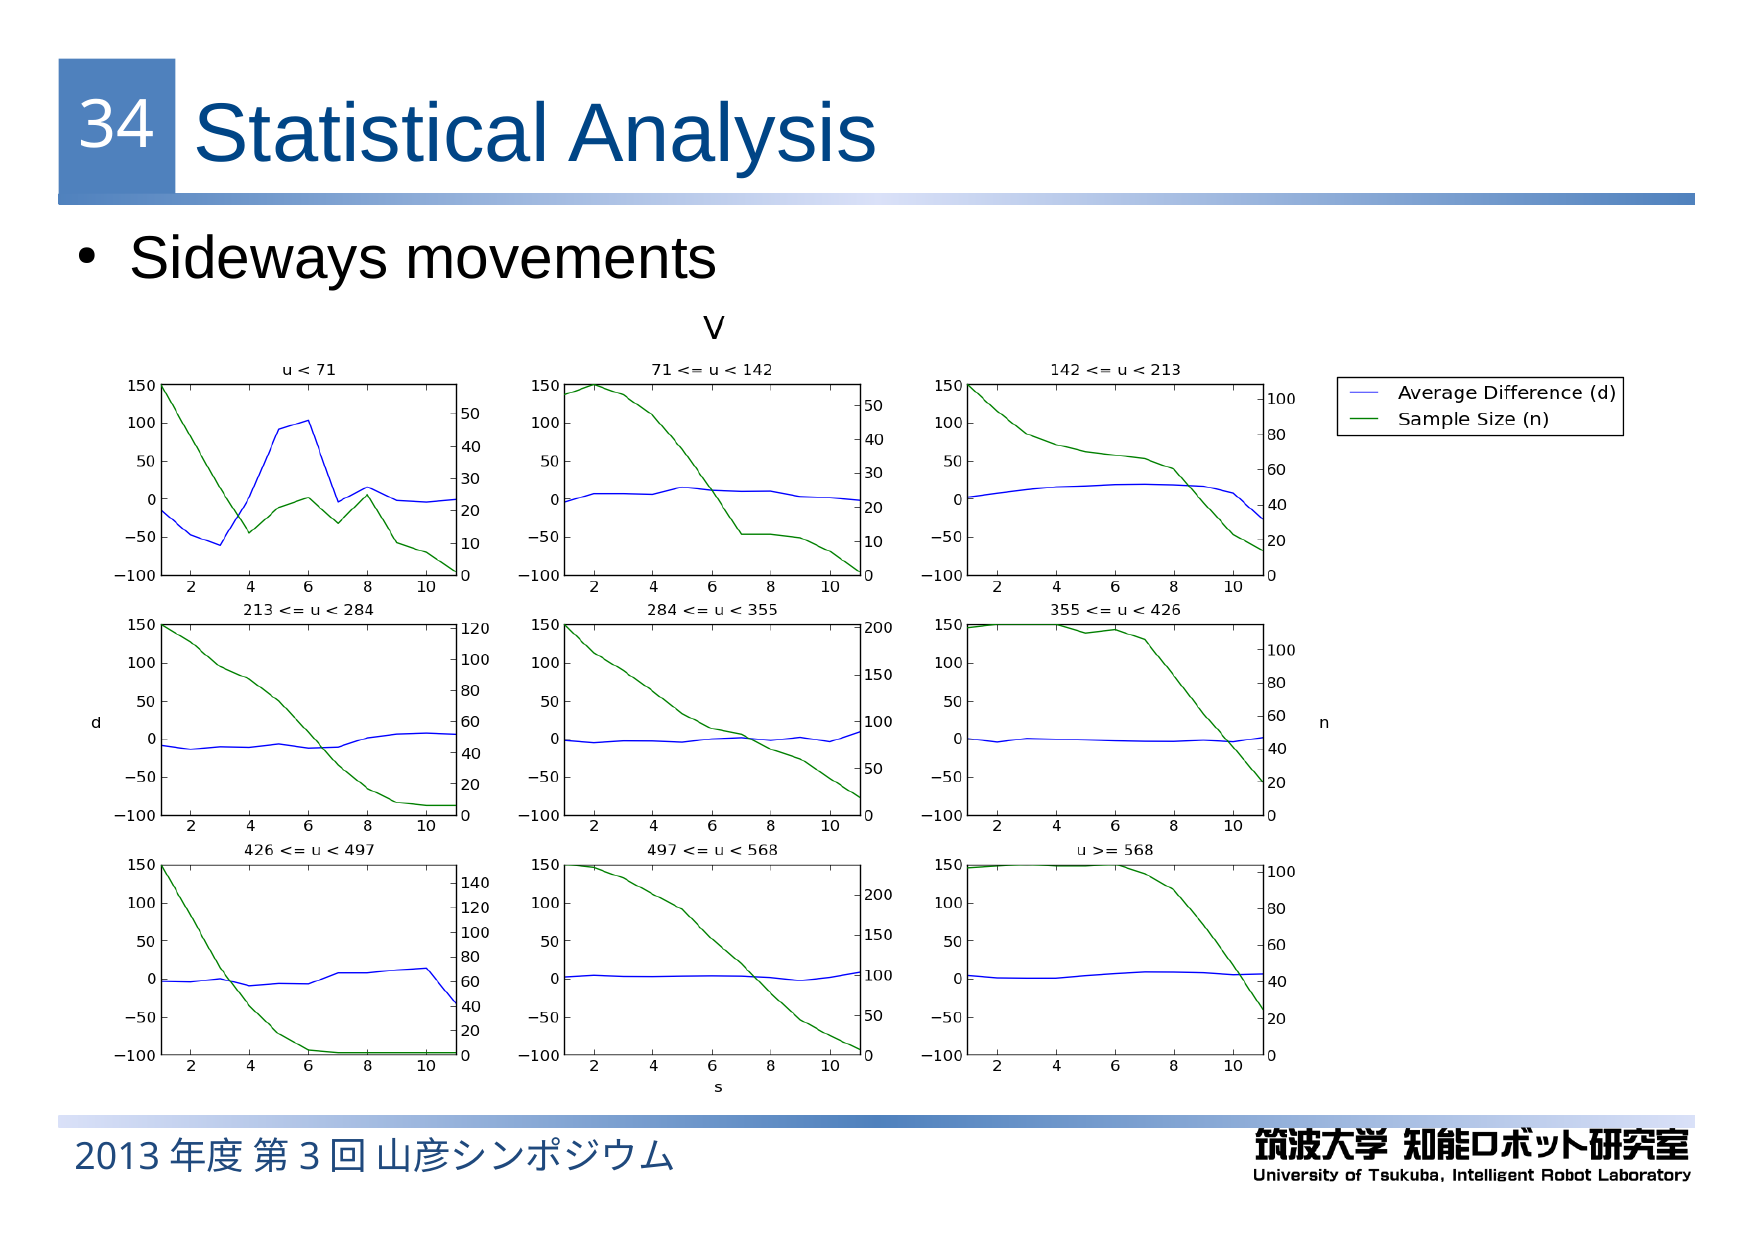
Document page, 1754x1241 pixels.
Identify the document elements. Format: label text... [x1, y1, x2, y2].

list Sideways movements [58, 223, 1696, 298]
title Statistical Analysis [193, 61, 1651, 205]
picture [1252, 1127, 1691, 1182]
picture [58, 298, 1696, 1108]
